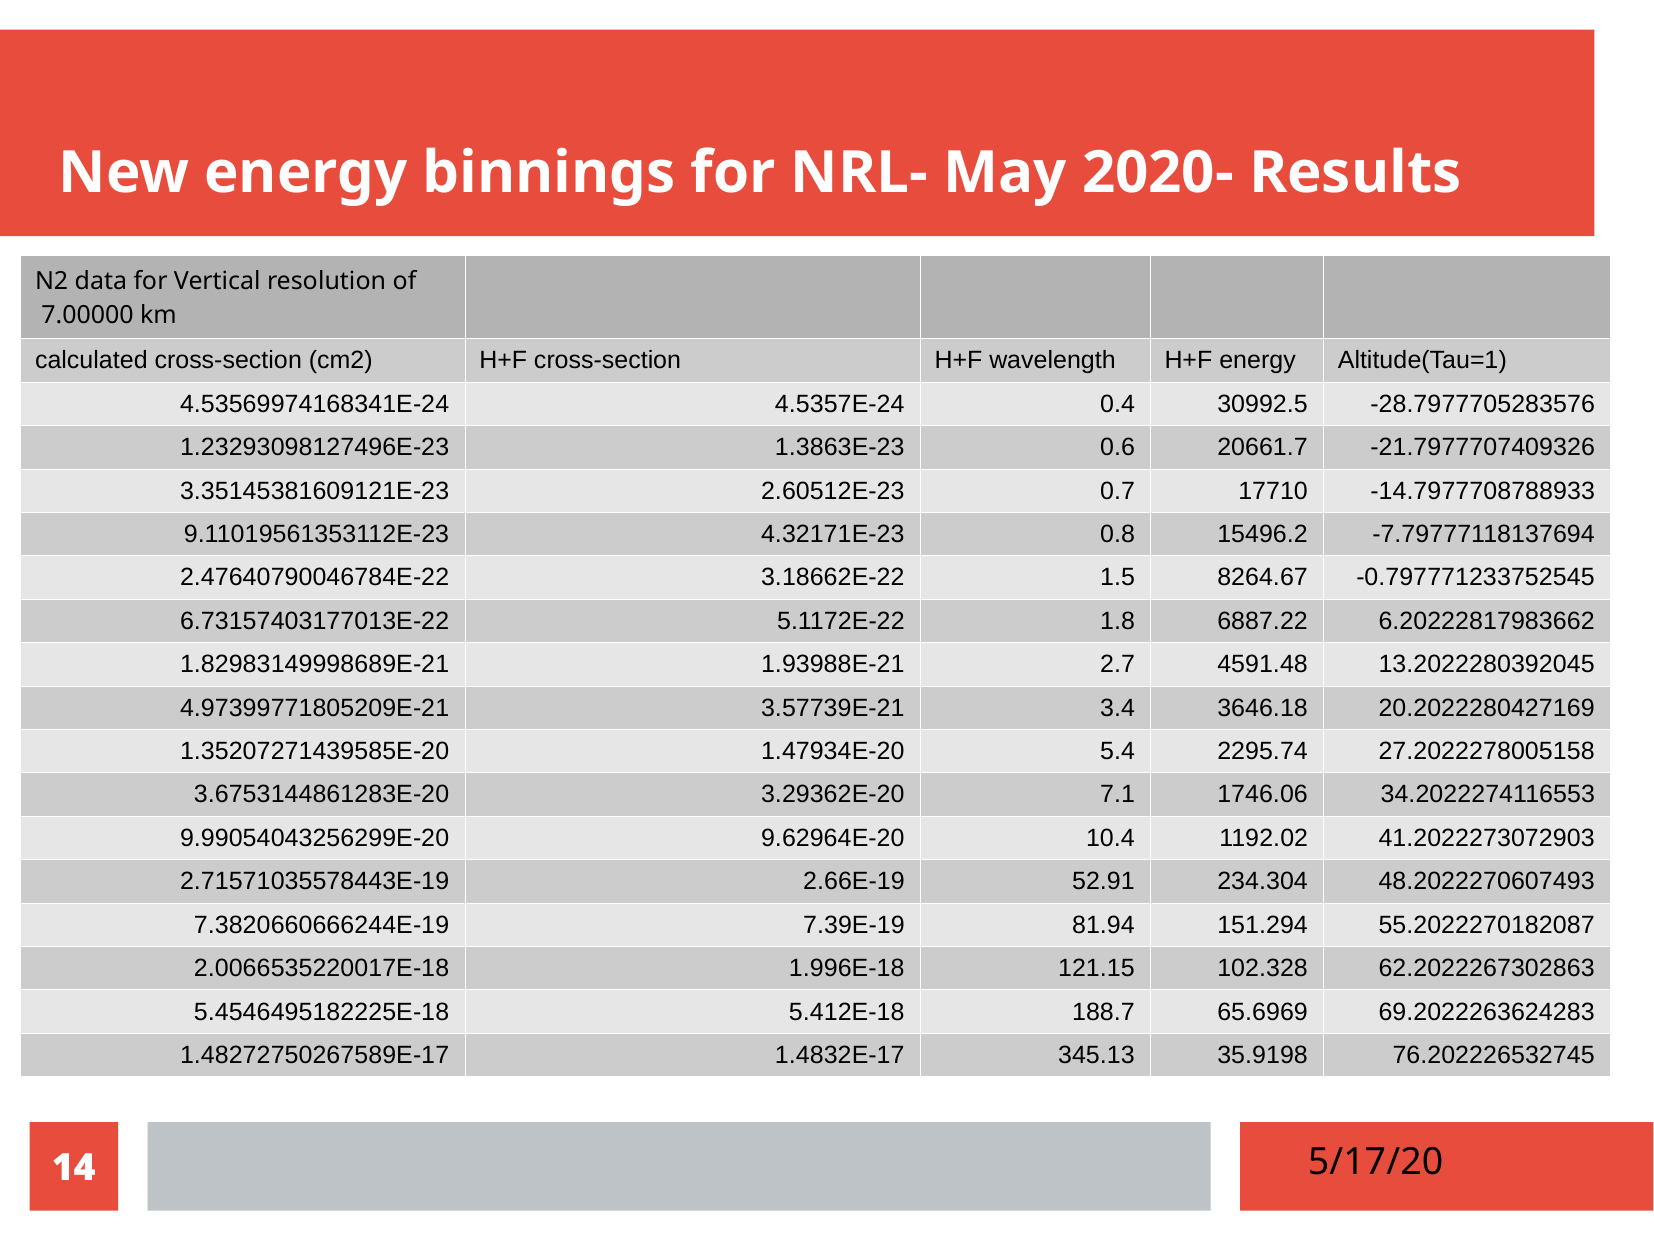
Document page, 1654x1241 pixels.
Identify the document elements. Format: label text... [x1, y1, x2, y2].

table_cell 35.9198 [1151, 1034, 1323, 1076]
table_cell 2.60512E-23 [466, 470, 920, 512]
table_cell 1.4832E-17 [466, 1034, 920, 1076]
table_cell 234.304 [1151, 860, 1323, 903]
table_cell 7.1 [921, 773, 1150, 816]
table_cell 4591.48 [1151, 643, 1323, 686]
table_cell 5.412E-18 [466, 990, 920, 1033]
table_cell -21.7977707409326 [1324, 426, 1610, 469]
table_cell 1.23293098127496E-23 [21, 426, 465, 469]
table_cell 6.20222817983662 [1324, 600, 1610, 642]
table_cell 6887.22 [1151, 600, 1323, 642]
table_cell 151.294 [1151, 904, 1323, 946]
table_cell 9.62964E-20 [466, 817, 920, 859]
table_cell 17710 [1151, 470, 1323, 512]
table_cell 4.53569974168341E-24 [21, 383, 465, 425]
table_cell 1.996E-18 [466, 947, 920, 989]
table_cell 8264.67 [1151, 556, 1323, 599]
table_cell 2.7 [921, 643, 1150, 686]
table_cell 1.82983149998689E-21 [21, 643, 465, 686]
text_box 5/17/20 [1293, 1127, 1516, 1201]
table_cell H+F energy [1151, 339, 1323, 382]
table_cell 0.6 [921, 426, 1150, 469]
table_cell Altitude(Tau=1) [1324, 339, 1610, 382]
table_cell 4.97399771805209E-21 [21, 687, 465, 729]
table_cell 2295.74 [1151, 730, 1323, 772]
table_cell 5.4546495182225E-18 [21, 990, 465, 1033]
table_cell 34.2022274116553 [1324, 773, 1610, 816]
table_cell 3.29362E-20 [466, 773, 920, 816]
table_cell H+F cross-section [466, 339, 920, 382]
table_cell 62.2022267302863 [1324, 947, 1610, 989]
table_cell 69.2022263624283 [1324, 990, 1610, 1033]
table_cell H+F wavelength [921, 339, 1150, 382]
table_cell 9.99054043256299E-20 [21, 817, 465, 859]
table_cell 48.2022270607493 [1324, 860, 1610, 903]
table_cell 65.6969 [1151, 990, 1323, 1033]
title New energy binnings for NRL- May 2020- Results [59, 59, 1595, 207]
table_cell calculated cross-section (cm2) [21, 339, 465, 382]
table_cell 30992.5 [1151, 383, 1323, 425]
table_cell 188.7 [921, 990, 1150, 1033]
table_cell 7.3820660666244E-19 [21, 904, 465, 946]
table_cell 2.0066535220017E-18 [21, 947, 465, 989]
table_cell 2.47640790046784E-22 [21, 556, 465, 599]
table_cell 2.66E-19 [466, 860, 920, 903]
table_header [1151, 256, 1323, 338]
table_cell 1192.02 [1151, 817, 1323, 859]
table_cell 3.57739E-21 [466, 687, 920, 729]
table_cell 9.11019561353112E-23 [21, 513, 465, 555]
table_header N2 data for Vertical resolution of 7.00000 km [21, 256, 465, 338]
table_cell 4.5357E-24 [466, 383, 920, 425]
table_cell 81.94 [921, 904, 1150, 946]
table_header [466, 256, 920, 338]
table_cell 0.7 [921, 470, 1150, 512]
table_cell 102.328 [1151, 947, 1323, 989]
table_cell 41.2022273072903 [1324, 817, 1610, 859]
table_cell 3.35145381609121E-23 [21, 470, 465, 512]
table_cell 55.2022270182087 [1324, 904, 1610, 946]
table_cell 1746.06 [1151, 773, 1323, 816]
table_cell 1.93988E-21 [466, 643, 920, 686]
table_header [921, 256, 1150, 338]
table_cell 20661.7 [1151, 426, 1323, 469]
table_cell 10.4 [921, 817, 1150, 859]
table_cell 0.8 [921, 513, 1150, 555]
table_cell 13.2022280392045 [1324, 643, 1610, 686]
table_cell 15496.2 [1151, 513, 1323, 555]
table_cell 345.13 [921, 1034, 1150, 1076]
table_cell 1.48272750267589E-17 [21, 1034, 465, 1076]
table_cell 3.4 [921, 687, 1150, 729]
table_cell 4.32171E-23 [466, 513, 920, 555]
table_cell -14.7977708788933 [1324, 470, 1610, 512]
table_cell 2.71571035578443E-19 [21, 860, 465, 903]
title [0, 1045, 1654, 1201]
table_cell 0.4 [921, 383, 1150, 425]
table_cell -7.79777118137694 [1324, 513, 1610, 555]
table_cell 76.202226532745 [1324, 1034, 1610, 1076]
table_cell 6.73157403177013E-22 [21, 600, 465, 642]
table_header [1324, 256, 1610, 338]
table_cell -0.797771233752545 [1324, 556, 1610, 599]
table_cell 7.39E-19 [466, 904, 920, 946]
table_cell 1.3863E-23 [466, 426, 920, 469]
table_cell 1.47934E-20 [466, 730, 920, 772]
table_cell 3.6753144861283E-20 [21, 773, 465, 816]
table_cell 1.35207271439585E-20 [21, 730, 465, 772]
table_cell 52.91 [921, 860, 1150, 903]
table_cell 3.18662E-22 [466, 556, 920, 599]
table_cell 1.5 [921, 556, 1150, 599]
table_cell 5.4 [921, 730, 1150, 772]
table_cell 121.15 [921, 947, 1150, 989]
table_cell -28.7977705283576 [1324, 383, 1610, 425]
table_cell 27.2022278005158 [1324, 730, 1610, 772]
table_cell 1.8 [921, 600, 1150, 642]
table_cell 3646.18 [1151, 687, 1323, 729]
table_cell 5.1172E-22 [466, 600, 920, 642]
table_cell 20.2022280427169 [1324, 687, 1610, 729]
